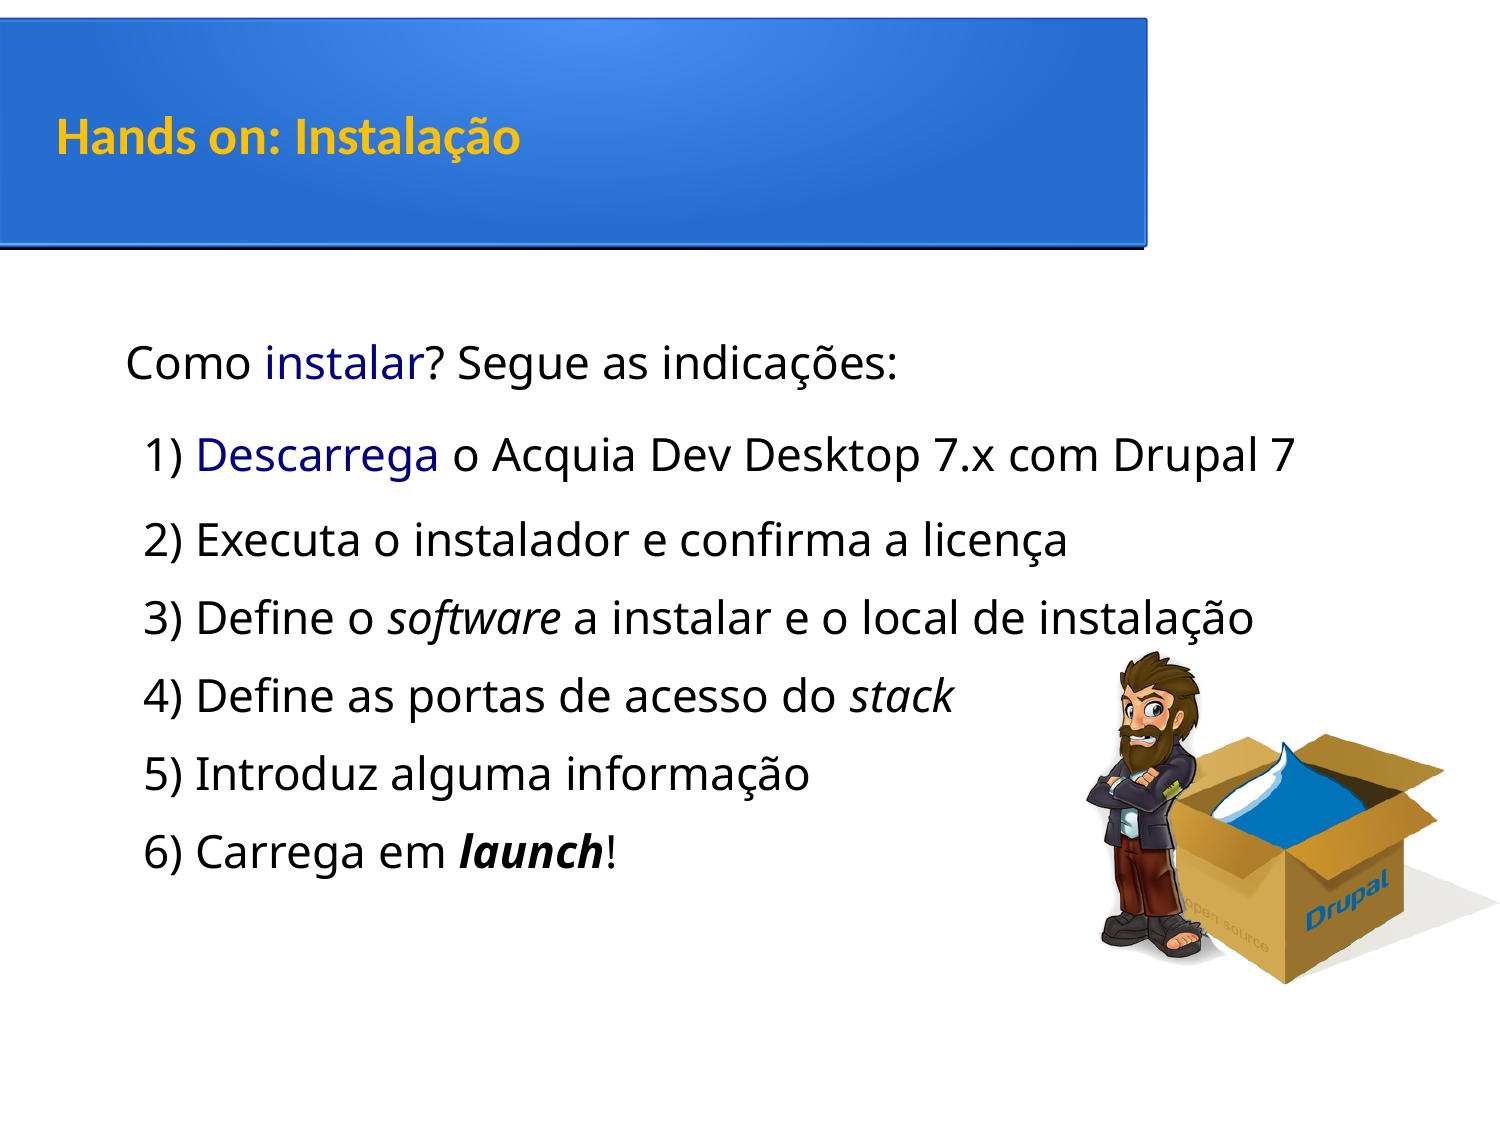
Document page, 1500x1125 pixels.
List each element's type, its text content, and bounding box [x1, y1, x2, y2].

list Hands on: Instalação [41, 41, 1111, 225]
picture [1086, 649, 1500, 985]
list Como instalar? Segue as indicações: Descarrega o Acquia Dev Desktop 7.x com Drupal 7 Executa o instalador e confirma a licença Define o software a instalar e o local de instalação Define as portas de acesso do stack Introduz alguma informação Carrega em launch! [39, 326, 1453, 966]
